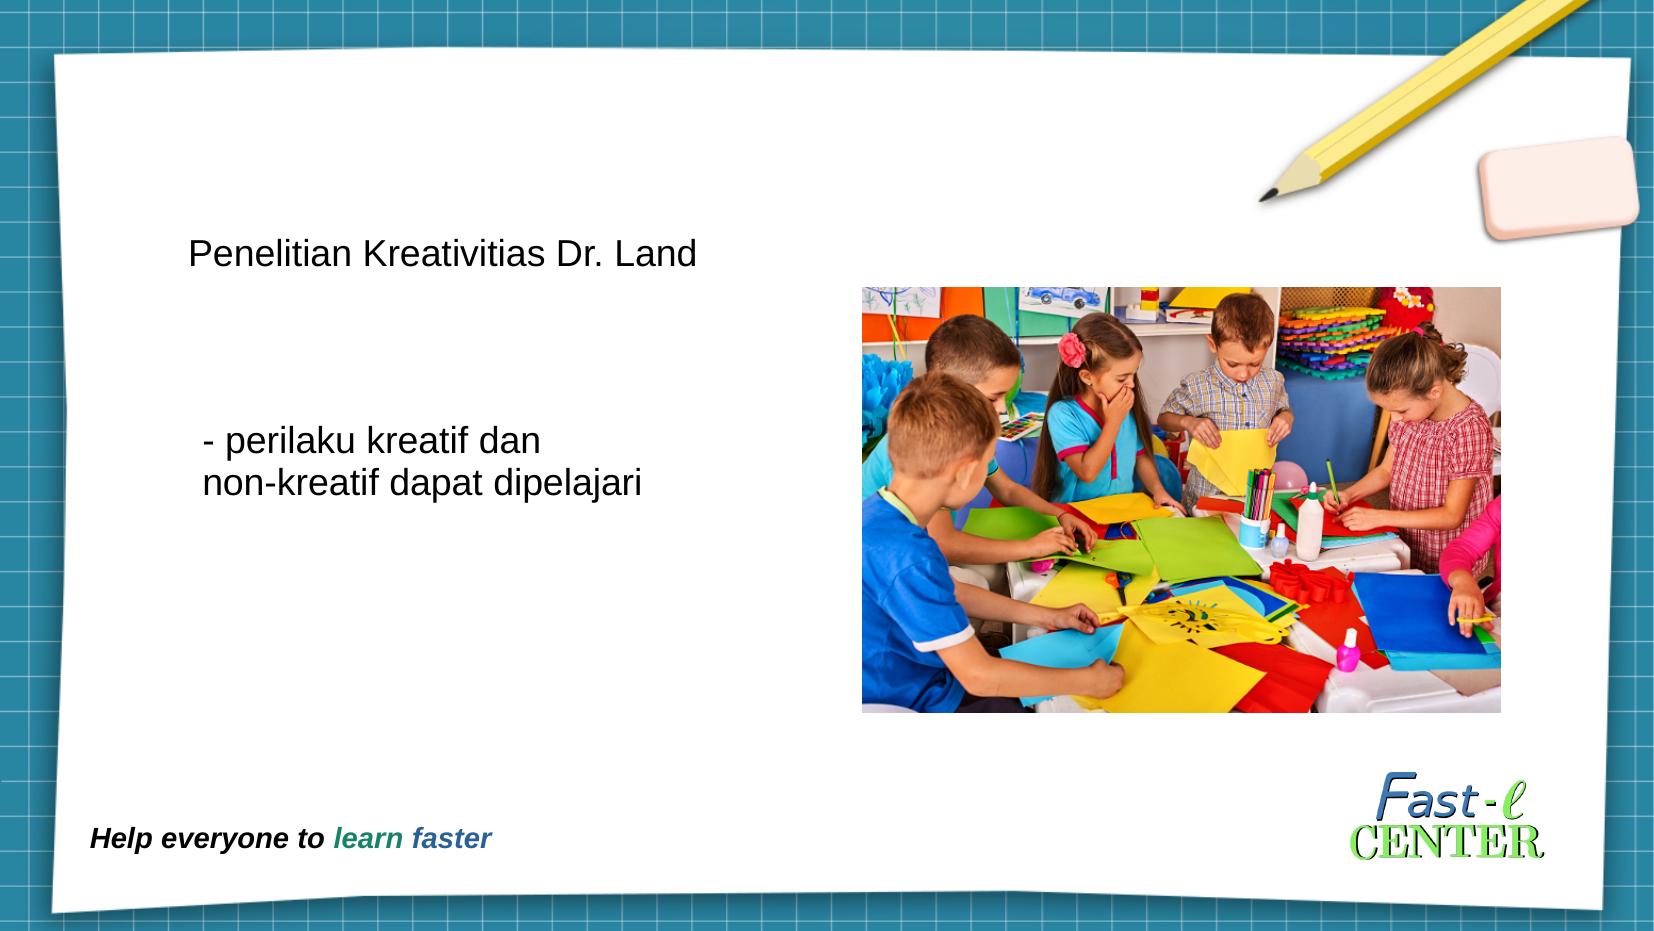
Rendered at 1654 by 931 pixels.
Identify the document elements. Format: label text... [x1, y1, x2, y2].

text_box - perilaku kreatif dan non-kreatif dapat dipelajari [187, 412, 822, 512]
picture [0, 0, 1654, 931]
text_box Penelitian Kreativitias Dr. Land [173, 225, 713, 346]
text_box Help everyone to learn faster [75, 814, 507, 863]
